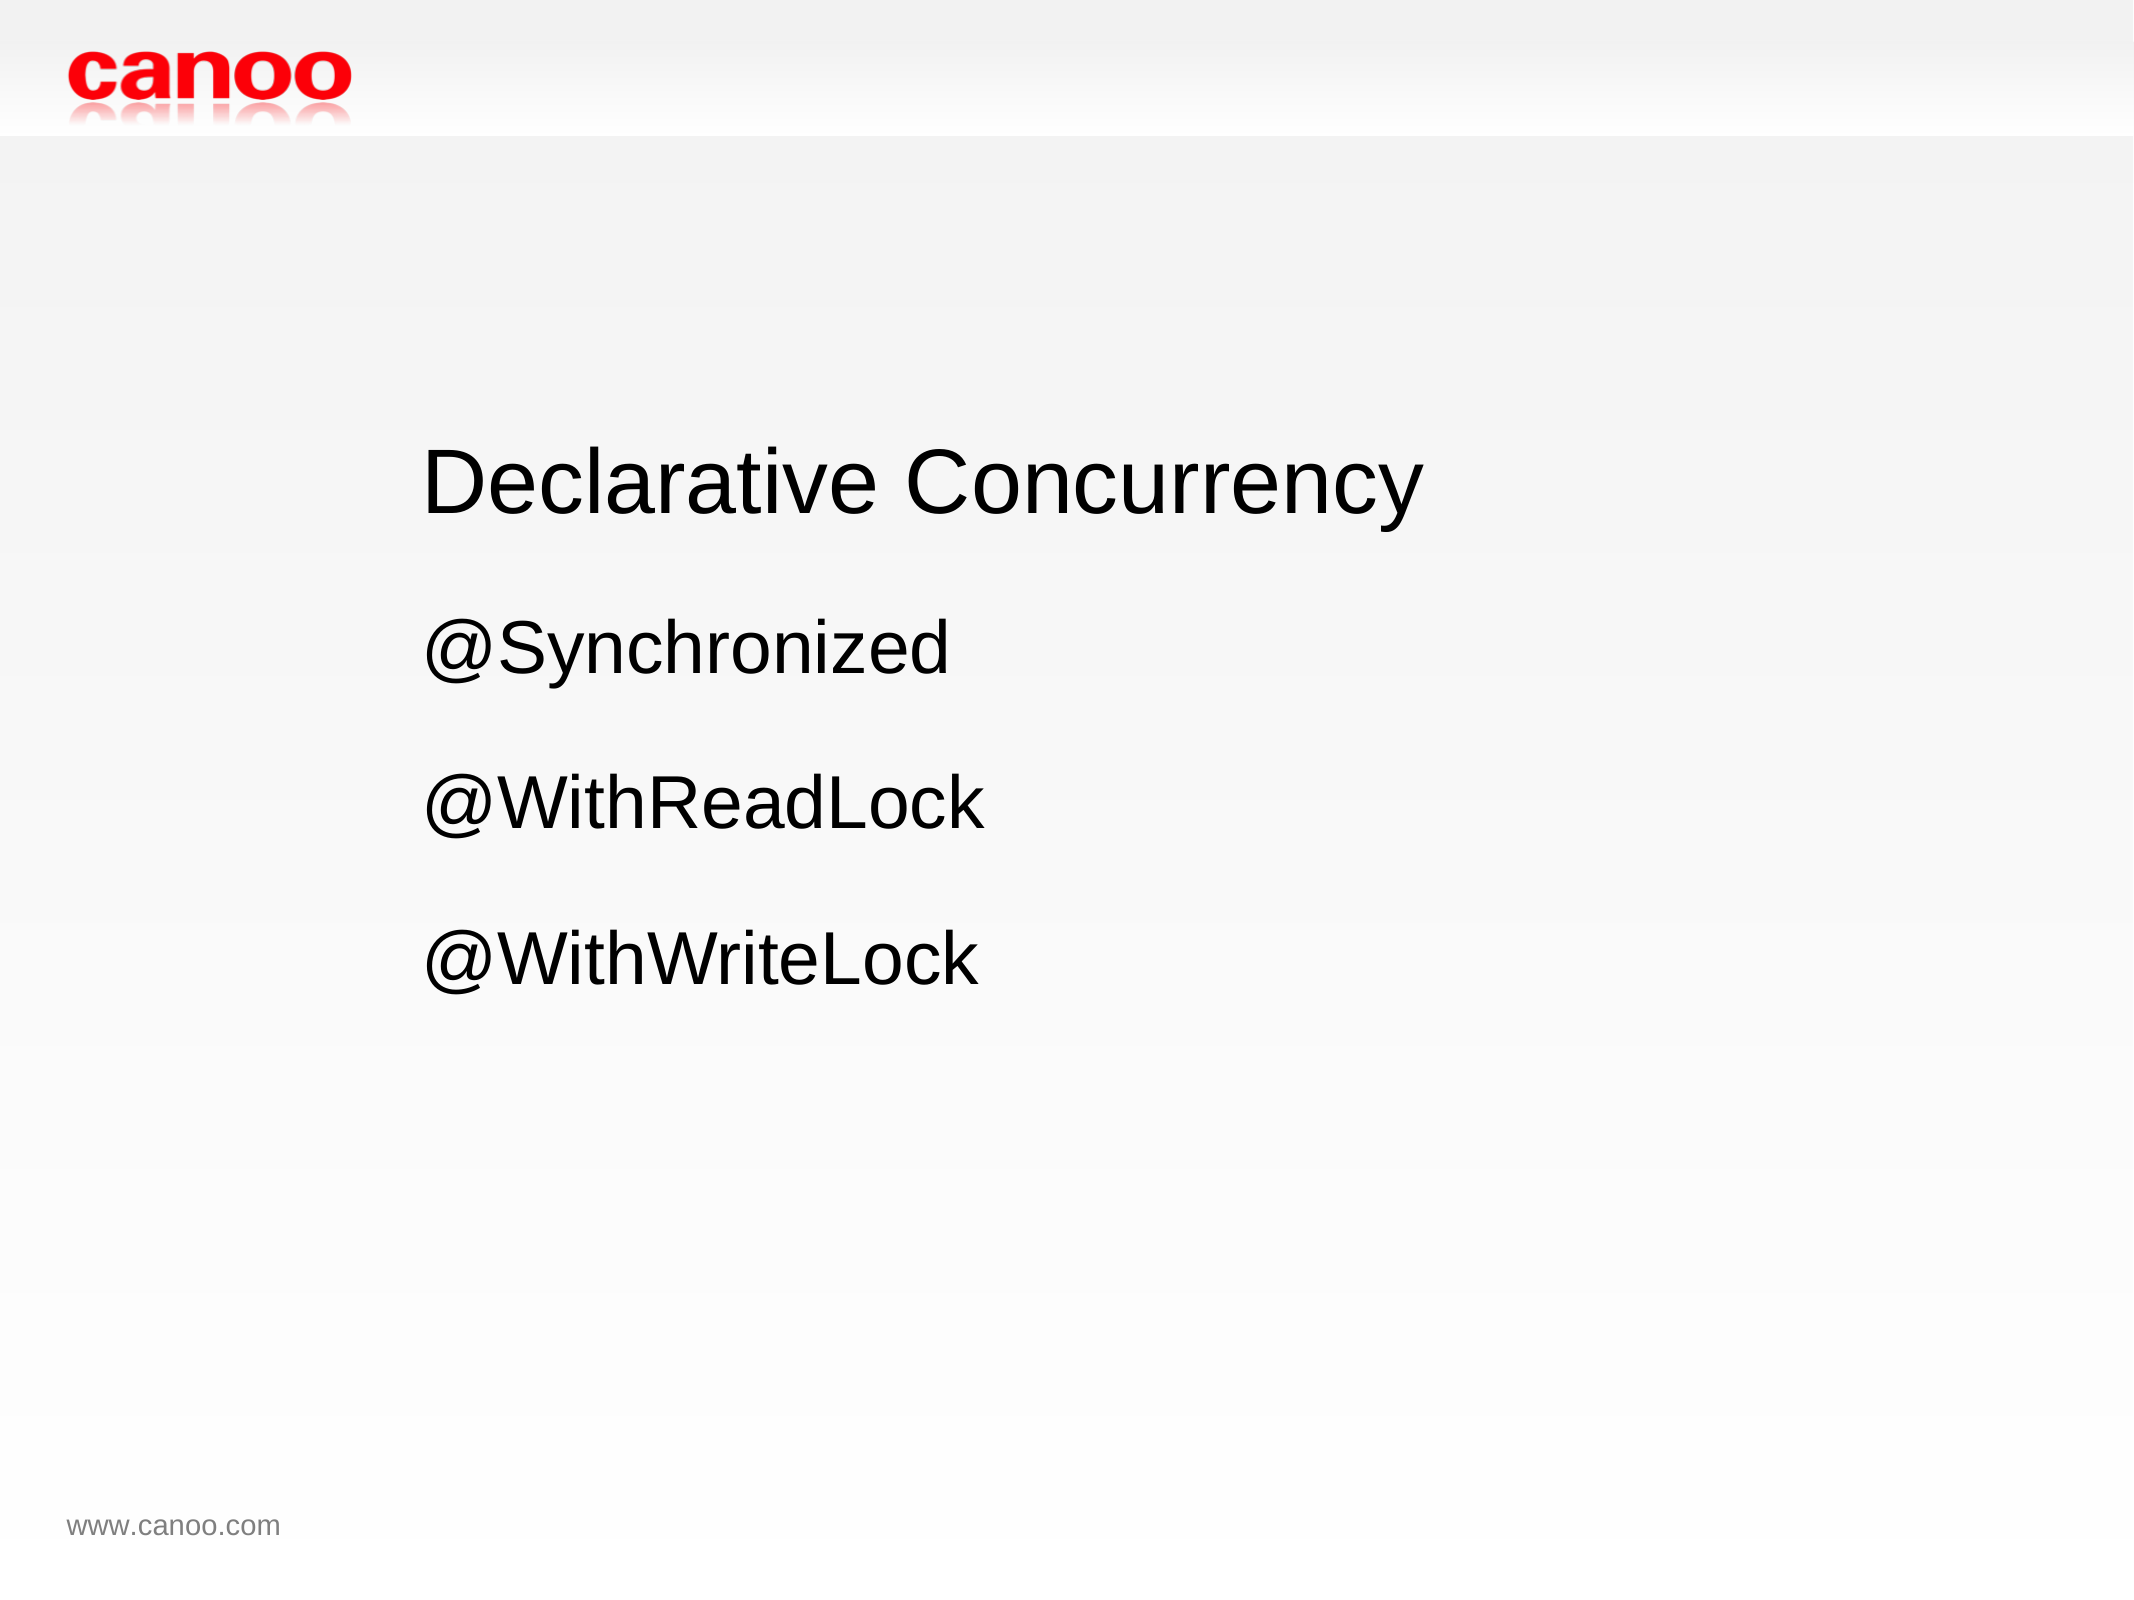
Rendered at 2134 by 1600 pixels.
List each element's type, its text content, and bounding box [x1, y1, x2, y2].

text_box Declarative Concurrency @Synchronized @WithReadLock @WithWriteLock [421, 367, 1986, 1389]
picture [65, 48, 353, 154]
